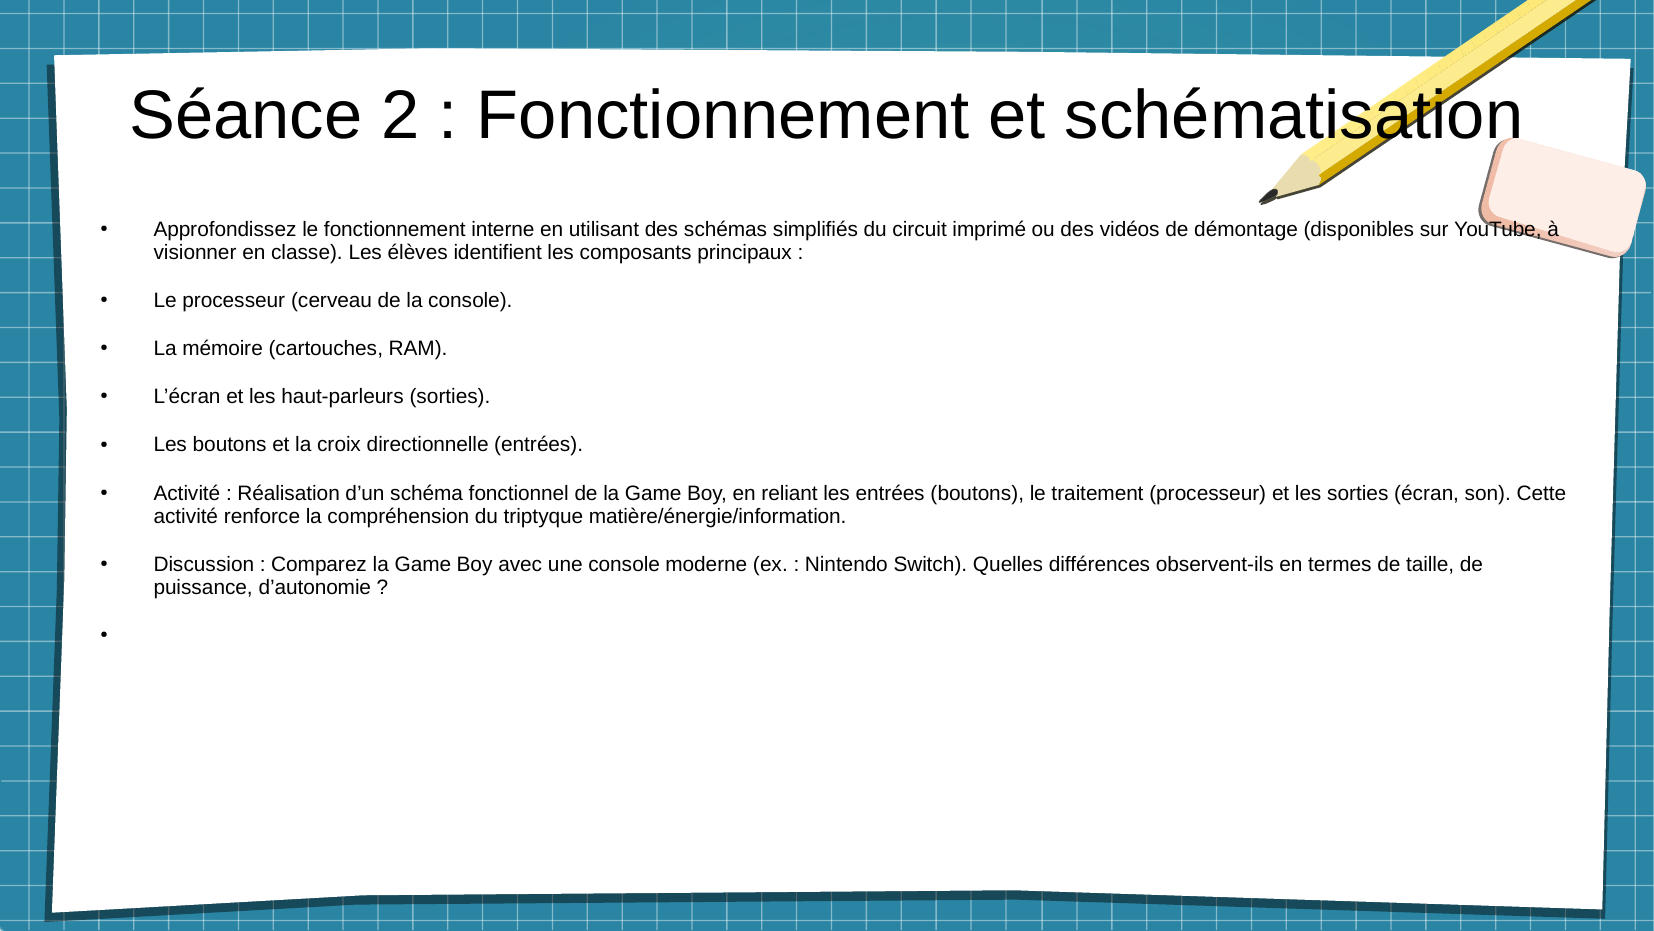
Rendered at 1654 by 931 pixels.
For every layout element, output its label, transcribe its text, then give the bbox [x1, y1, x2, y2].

list Approfondissez le fonctionnement interne en utilisant des schémas simplifiés du circuit imprimé ou des vidéos de démontage (disponibles sur YouTube, à visionner en classe). Les élèves identifient les composants principaux : Le processeur (cerveau de la console). La mémoire (cartouches, RAM). L’écran et les haut-parleurs (sorties). Les boutons et la croix directionnelle (entrées). Activité : Réalisation d’un schéma fonctionnel de la Game Boy, en reliant les entrées (boutons), le traitement (processeur) et les sorties (écran, son). Cette activité renforce la compréhension du triptyque matière/énergie/information. Discussion : Comparez la Game Boy avec une console moderne (ex. : Nintendo Switch). Quelles différences observent-ils en termes de taille, de puissance, d’autonomie ? [82, 217, 1571, 758]
title Séance 2 : Fonctionnement et schématisation [82, 37, 1571, 193]
